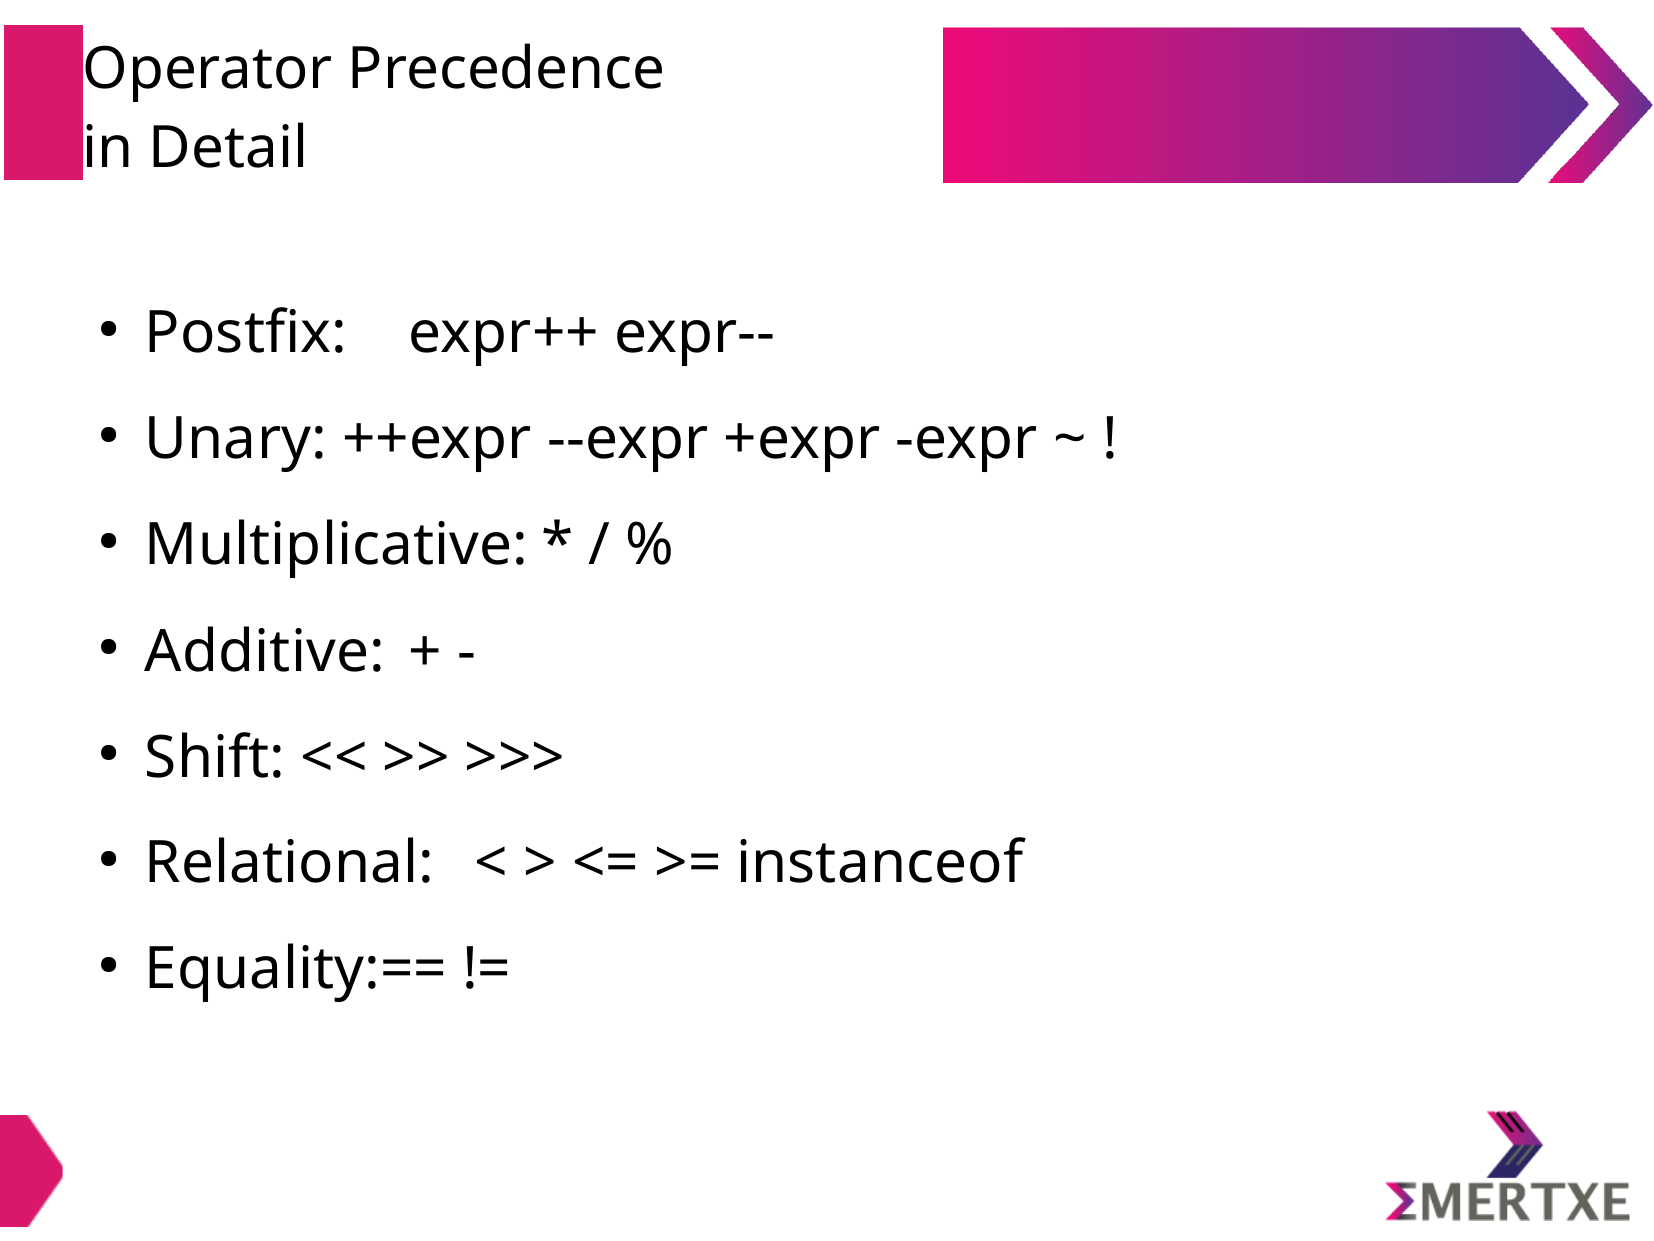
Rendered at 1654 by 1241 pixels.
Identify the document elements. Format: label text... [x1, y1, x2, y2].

picture [1571, 27, 1653, 183]
picture [1385, 1107, 1631, 1221]
title Operator Precedence in Detail [82, 2, 1571, 210]
list Postfix: expr++ expr-- Unary: ++expr --expr +expr -expr ~ ! Multiplicative: * / % Additive: + - Shift: << >> >>> Relational: < > <= >= instanceof Equality:== != [82, 290, 1571, 1010]
